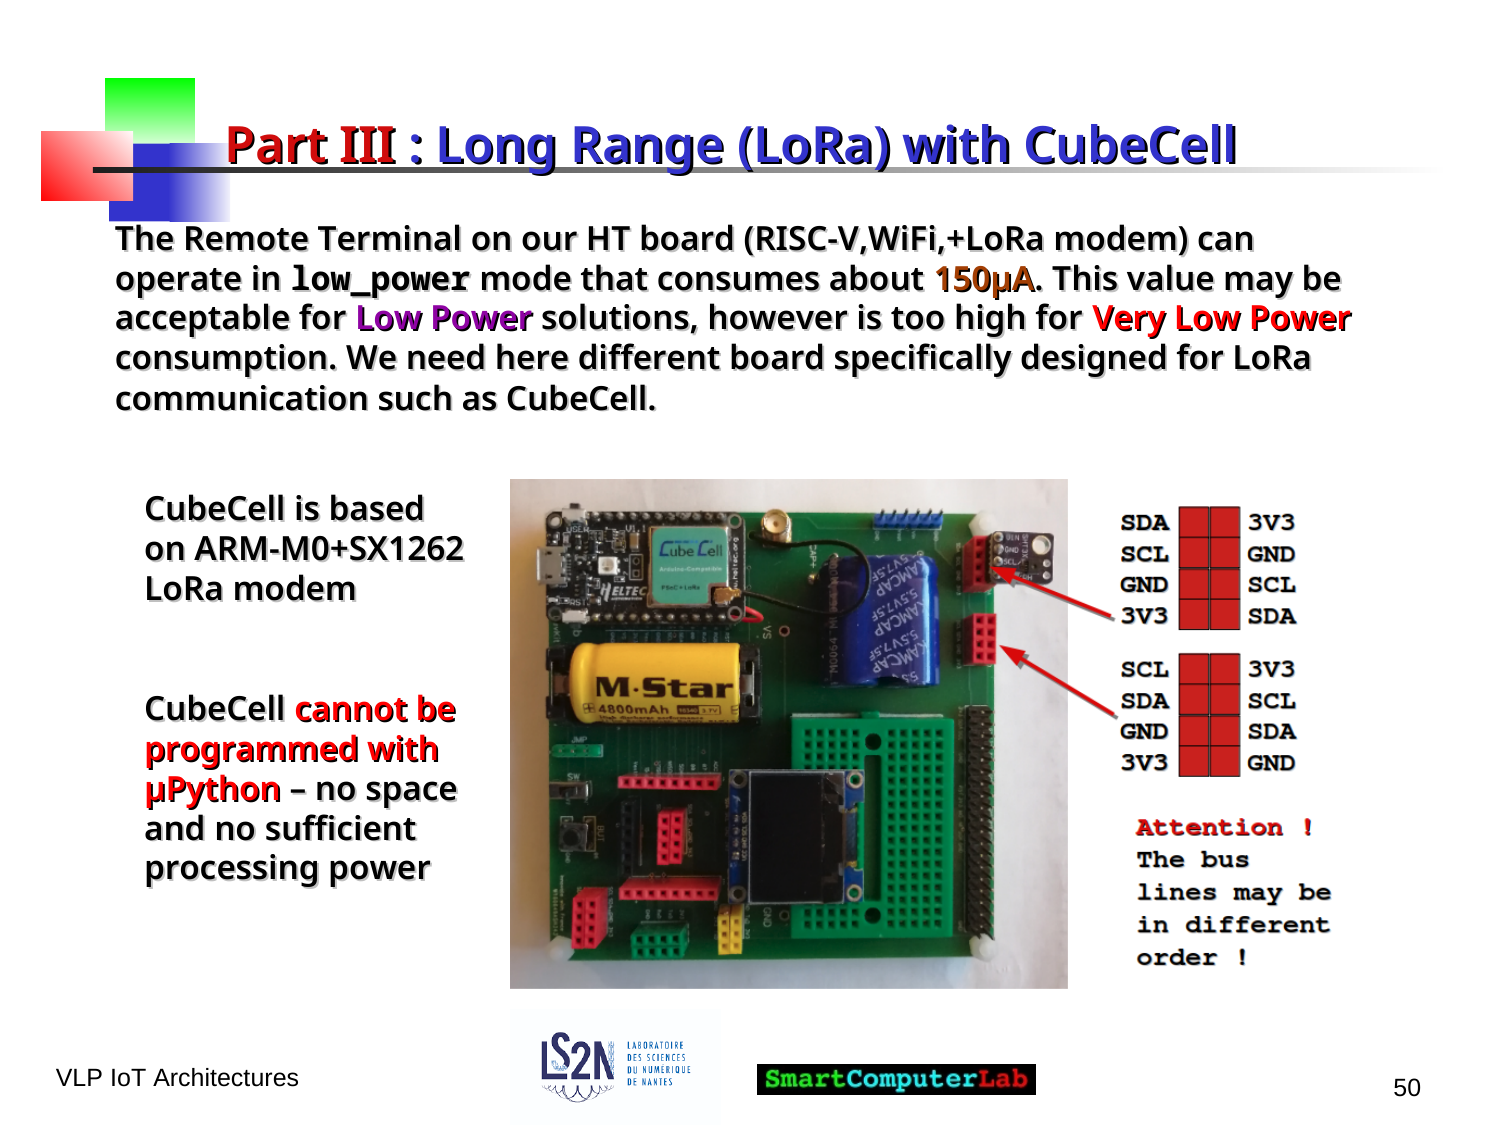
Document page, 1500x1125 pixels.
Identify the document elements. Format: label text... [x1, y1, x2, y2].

picture [757, 1064, 1036, 1095]
text_box The Remote Terminal on our HT board (RISC-V,WiFi,+LoRa modem) can operate in low_power mode that consumes about 150µA. This value may be acceptable for Low Power solutions, however is too high for Very Low Power consumption. We need here different board specifically designed for LoRa communication such as CubeCell. [100, 209, 1381, 454]
text_box CubeCell is based on ARM-M0+SX1262 LoRa modem CubeCell cannot be programmed with µPython – no space and no sufficient processing power [129, 479, 481, 934]
picture [510, 1009, 721, 1125]
title Part III : Long Range (LoRa) with CubeCell [110, 104, 1351, 180]
picture [510, 479, 1348, 991]
